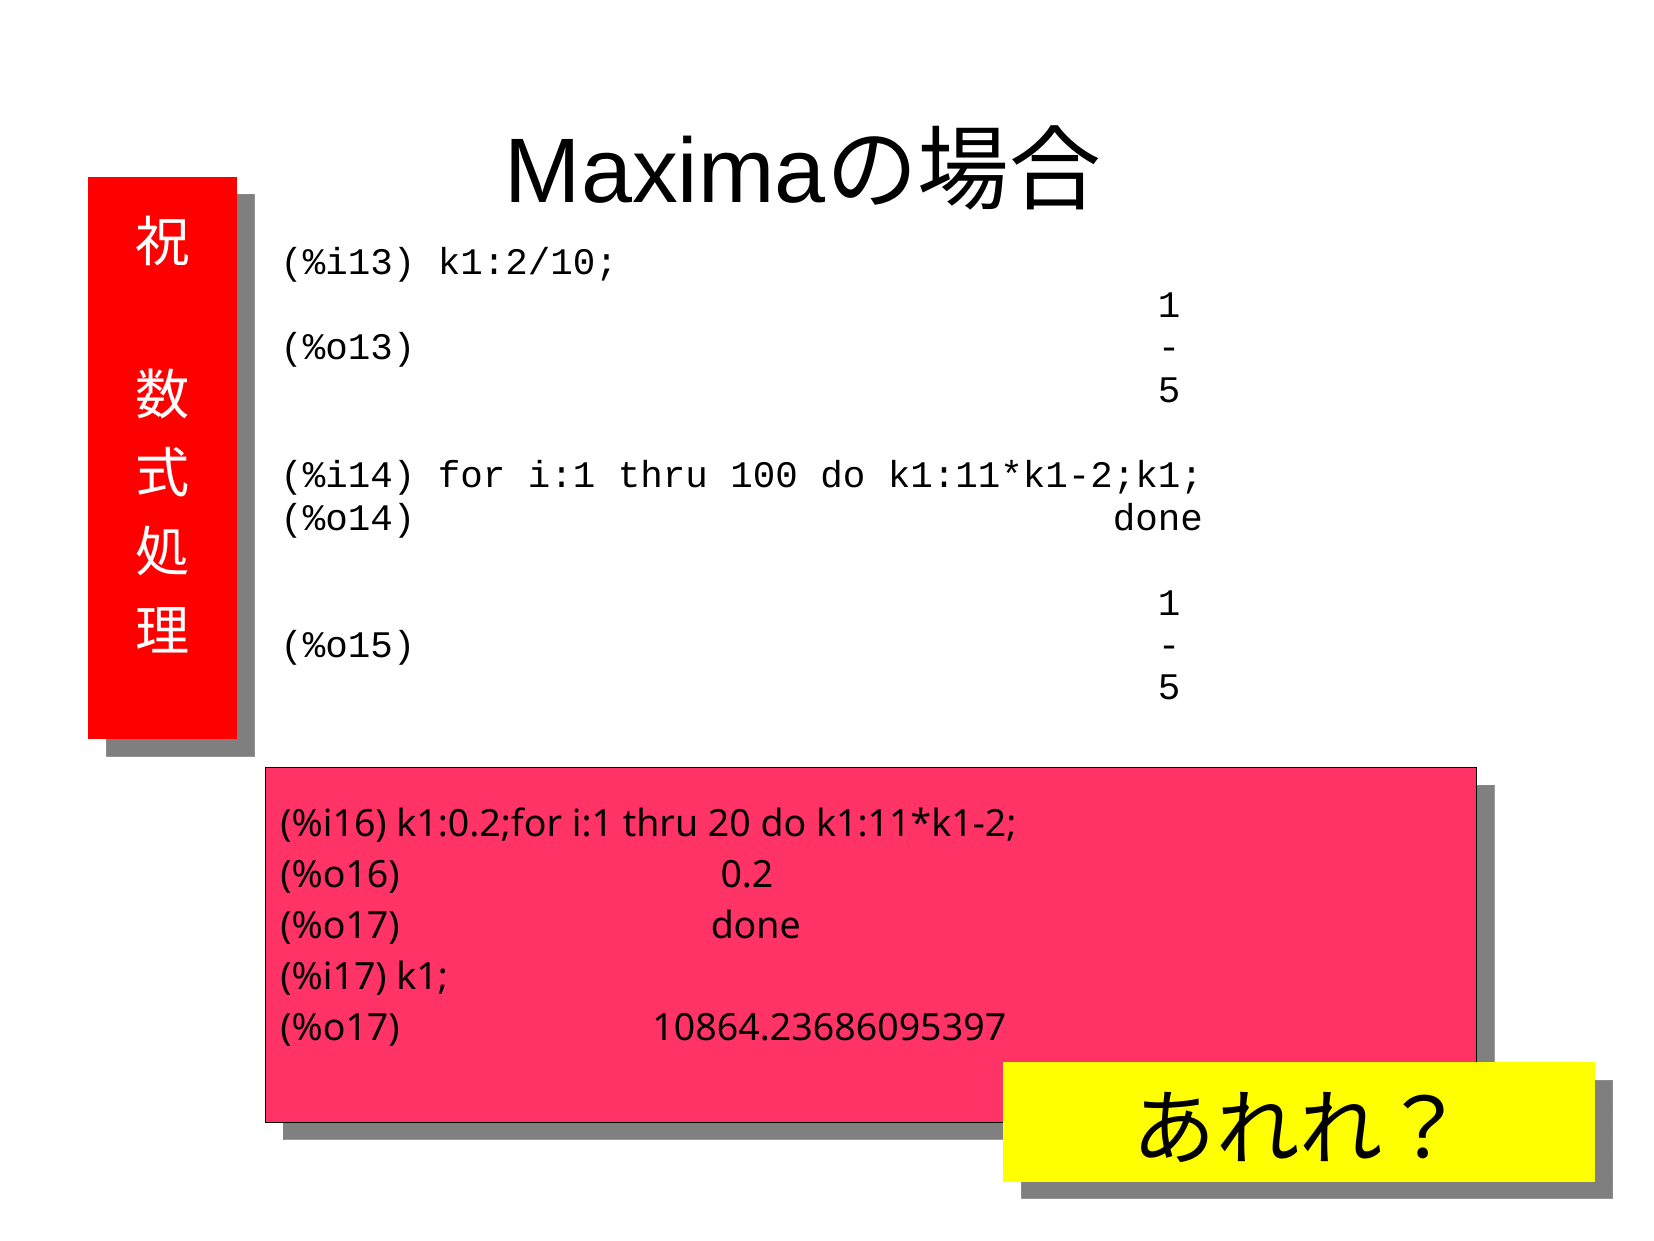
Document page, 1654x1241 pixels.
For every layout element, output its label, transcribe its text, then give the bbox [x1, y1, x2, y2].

text_box 祝 数 式 処 理 [88, 177, 237, 739]
title Maximaの場合 [59, 58, 1548, 266]
text_box (%i13) k1:2/10; 1 (%o13) - 5 (%i14) for i:1 thru 100 do k1:11*k1-2;k1; (%o14) done 1 (%o15) - 5 [265, 236, 1460, 767]
text_box (%i16) k1:0.2;for i:1 thru 20 do k1:11*k1-2; (%o16) 0.2 (%o17) done (%i17) k1; (%o17) 10864.23686095397 [265, 767, 1477, 1123]
text_box あれれ？ [1003, 1062, 1595, 1182]
